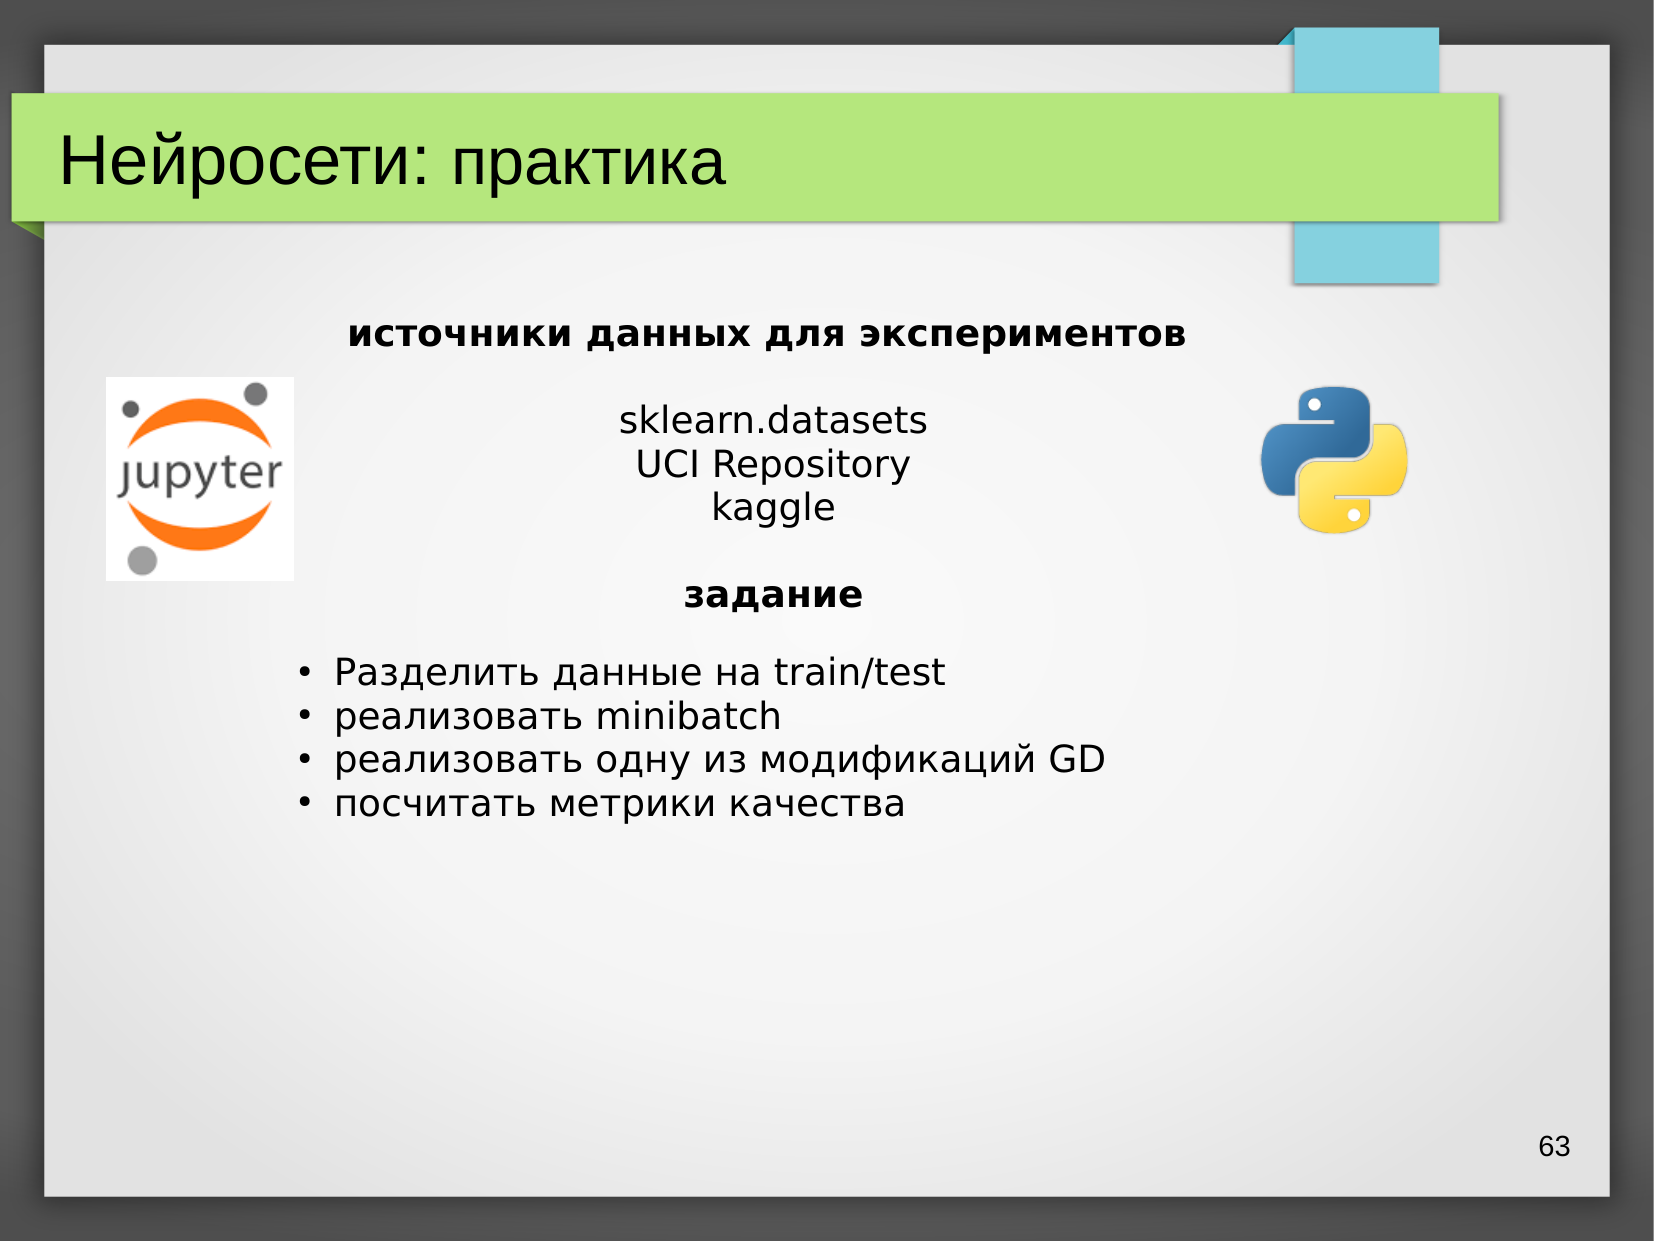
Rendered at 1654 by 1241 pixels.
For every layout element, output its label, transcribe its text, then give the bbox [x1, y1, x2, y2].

title Нейросети: практика [59, 108, 1288, 212]
picture [0, 0, 1654, 1241]
text_box источники данных для экспериментов sklearn.datasets UCI Repository kaggle задание Разделить данные на train/test реализовать minibatch реализовать одну из модификаций GD посчитать метрики качества [283, 304, 1264, 1016]
